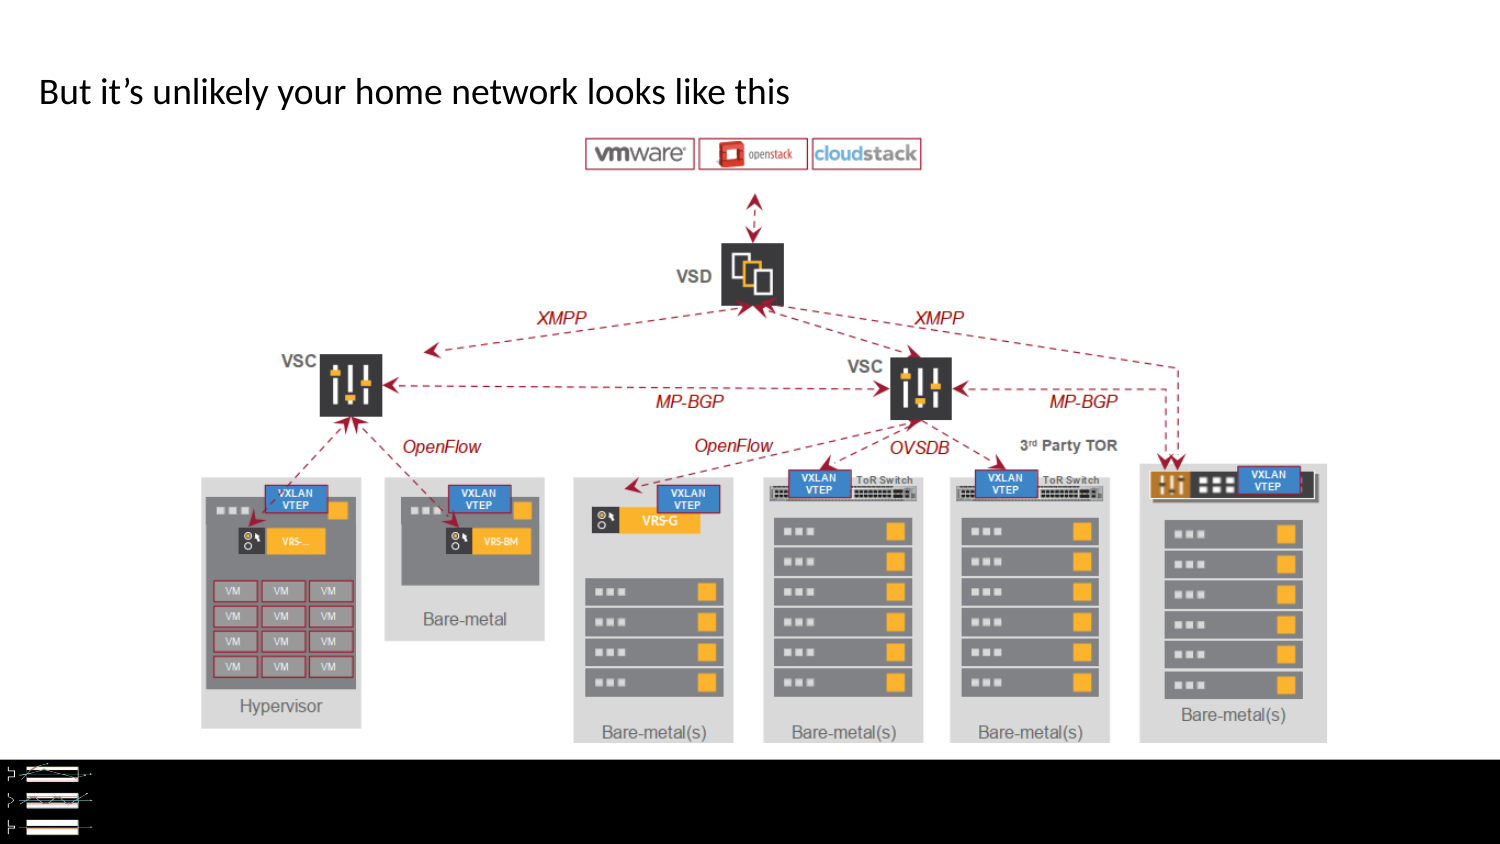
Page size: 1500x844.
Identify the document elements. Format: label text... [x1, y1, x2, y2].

picture [141, 129, 1394, 743]
picture [5, 761, 95, 837]
title But it’s unlikely your home network looks like this [38, 24, 1464, 166]
